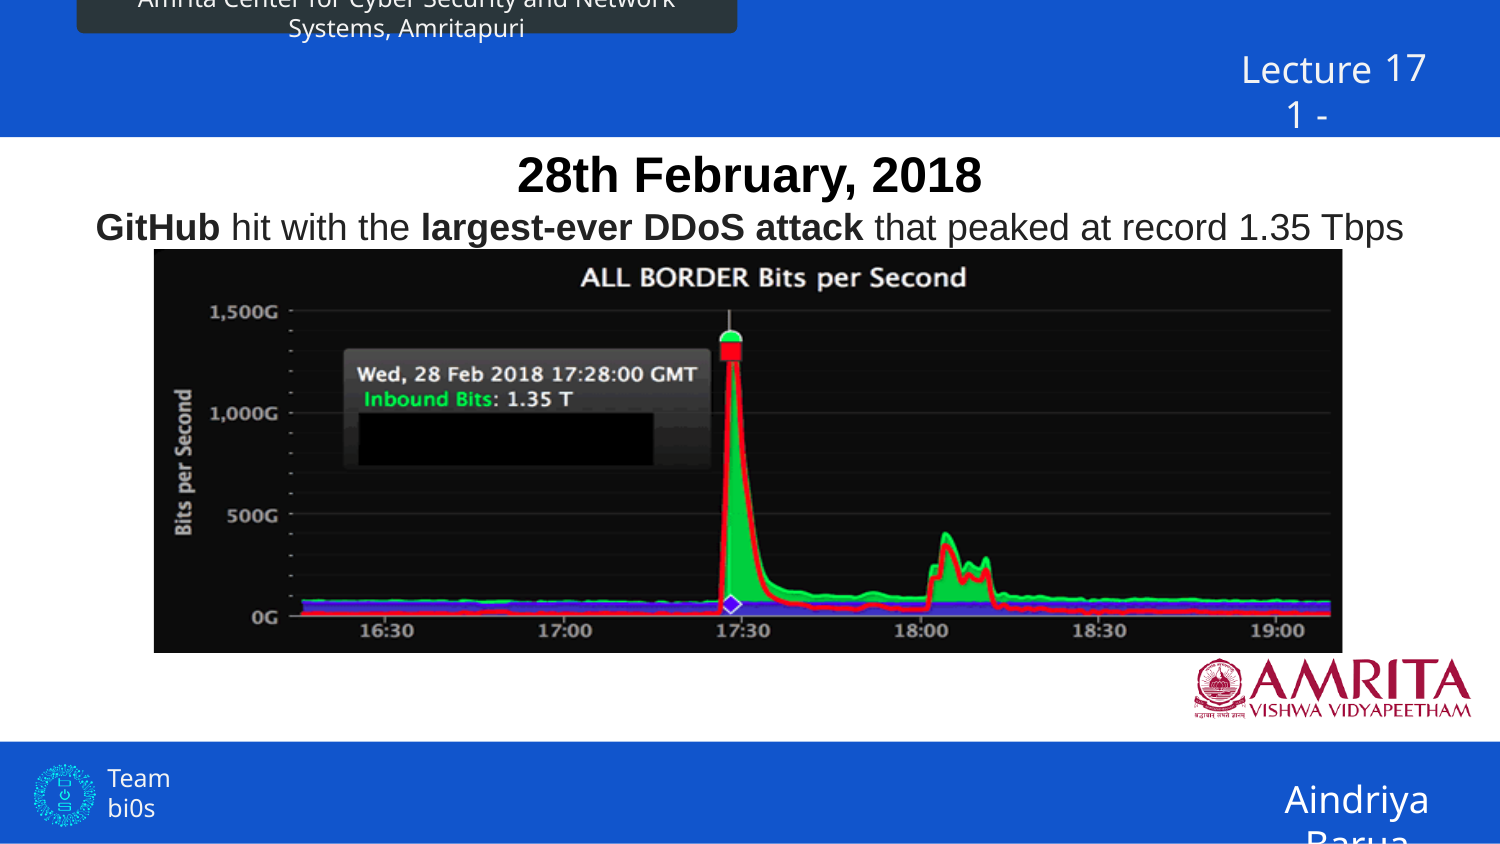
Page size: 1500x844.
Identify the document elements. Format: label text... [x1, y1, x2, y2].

picture [153, 249, 1346, 653]
picture [1193, 654, 1473, 724]
slide_number <number> [1322, 42, 1489, 98]
picture [30, 763, 99, 828]
title 28th February, 2018 GitHub hit with the largest-ever DDoS attack that peaked at record 1.35 Tbps [51, 169, 1449, 263]
